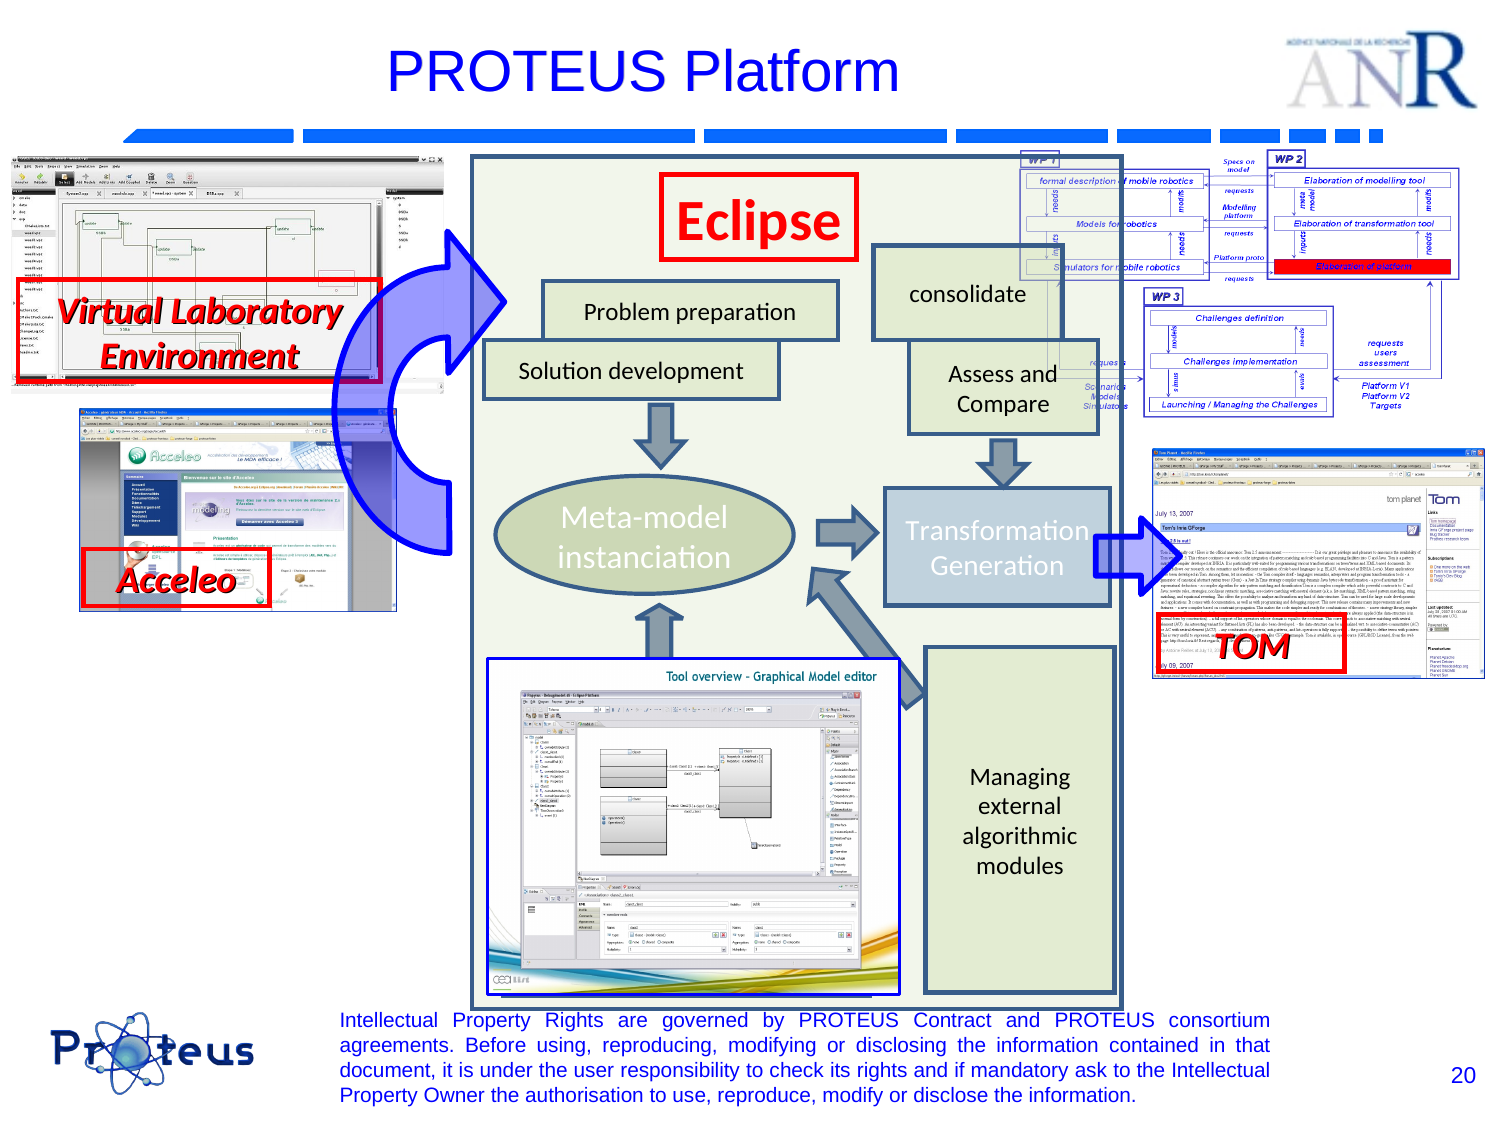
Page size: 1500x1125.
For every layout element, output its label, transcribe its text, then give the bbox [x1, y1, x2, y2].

text_box Managing external algorithmic modules [925, 647, 1115, 993]
text_box Virtual Laboratory Environment [17, 279, 381, 382]
picture [1152, 448, 1485, 679]
text_box consolidate [873, 245, 1063, 340]
text_box [334, 156, 1181, 1009]
picture [79, 408, 397, 612]
text_box Solution development [483, 339, 779, 399]
text_box Meta-model instanciation [495, 475, 794, 594]
text_box Assess and Compare [908, 339, 1099, 435]
title PROTEUS Platform [23, 11, 1264, 130]
picture [1019, 149, 1460, 418]
picture [488, 659, 898, 994]
text_box Acceleo [83, 548, 270, 606]
text_box TOM [1158, 614, 1345, 672]
text_box Eclipse [661, 174, 857, 260]
picture [391, 408, 397, 441]
picture [35, 1003, 272, 1101]
picture [11, 156, 444, 394]
text_box Transformation Generation [885, 487, 1110, 606]
picture [1281, 27, 1484, 115]
text_box Problem preparation [542, 280, 839, 340]
picture [392, 338, 444, 394]
